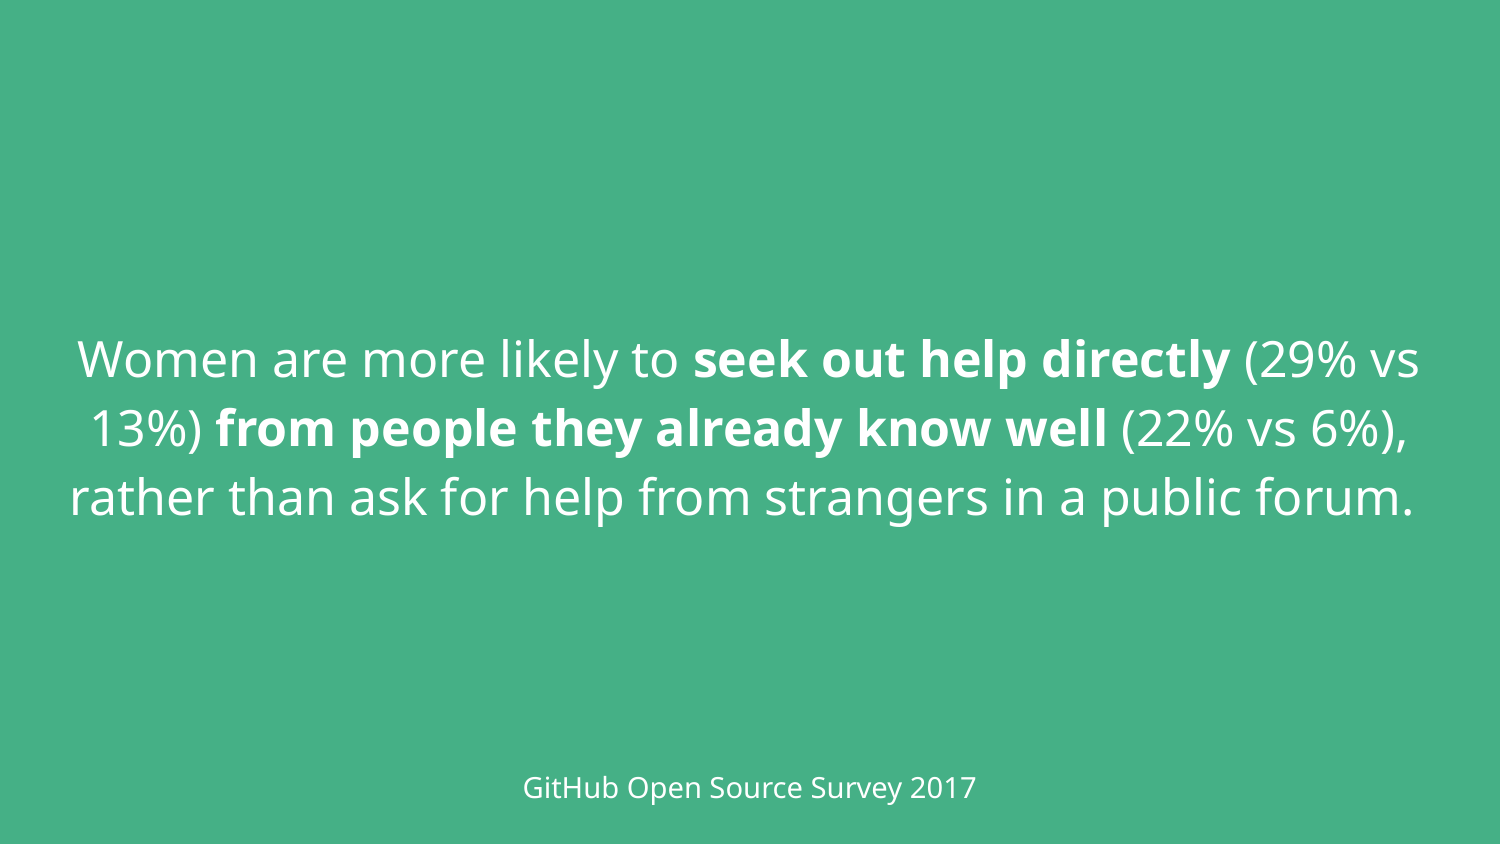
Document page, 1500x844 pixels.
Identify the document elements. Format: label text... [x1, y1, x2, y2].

text_box GitHub Open Source Survey 2017 [51, 749, 1449, 814]
list Women are more likely to seek out help directly (29% vs 13%) from people they already know well (22% vs 6%), rather than ask for help from strangers in a public forum. [20, 0, 1478, 844]
